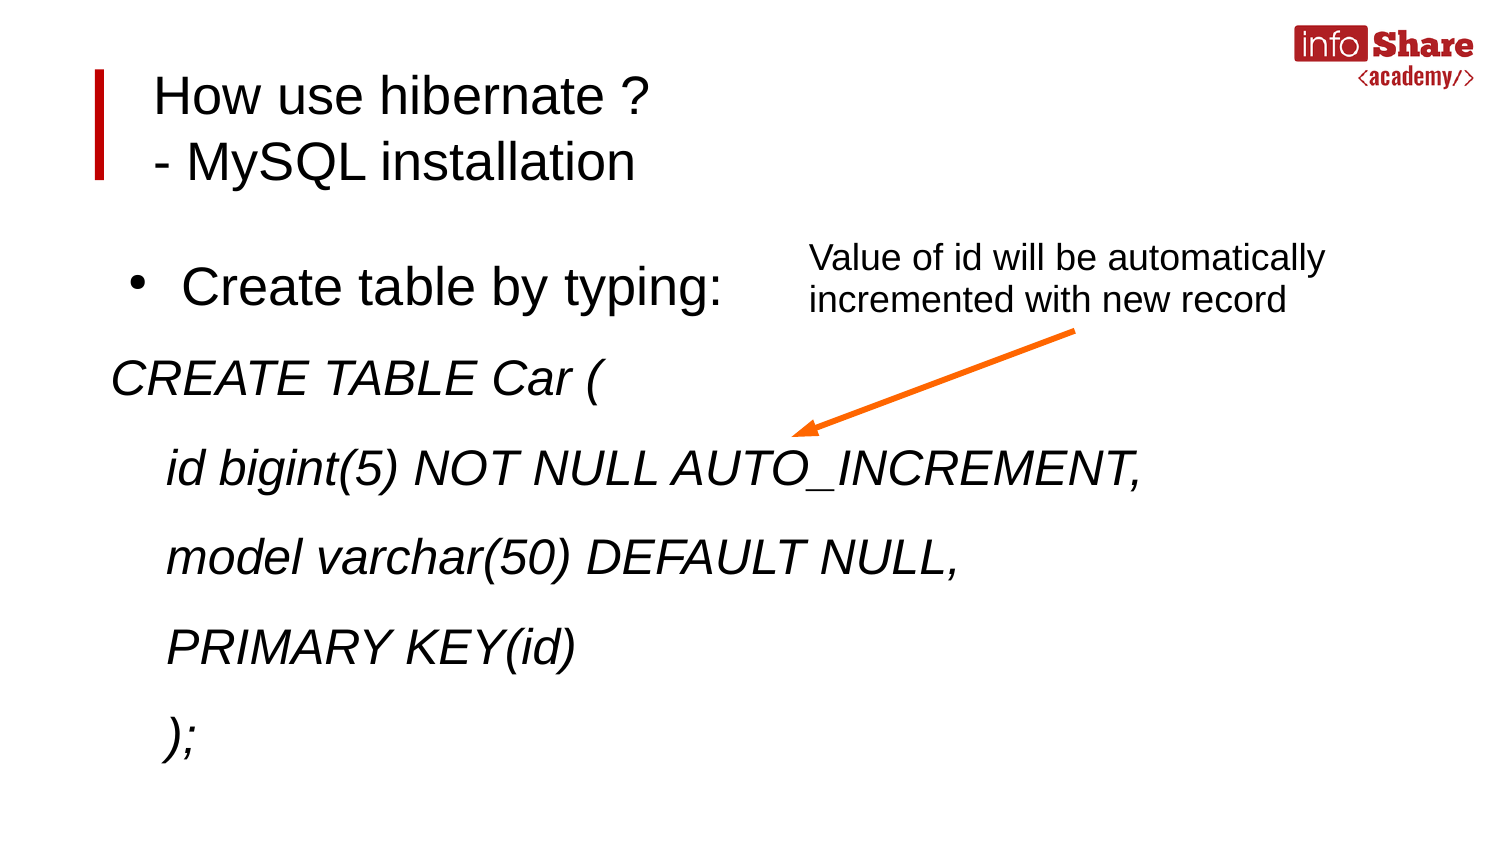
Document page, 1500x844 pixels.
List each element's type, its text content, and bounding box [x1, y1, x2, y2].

picture [1267, 0, 1500, 117]
title How use hibernate ? - MySQL installation [138, 45, 668, 187]
text_box Value of id will be automatically incremented with new record [791, 225, 1354, 331]
list Create table by typing: CREATE TABLE Car ( id bigint(5) NOT NULL AUTO_INCREMENT, model varchar(50) DEFAULT NULL, PRIMARY KEY(id) ); [95, 236, 1453, 753]
